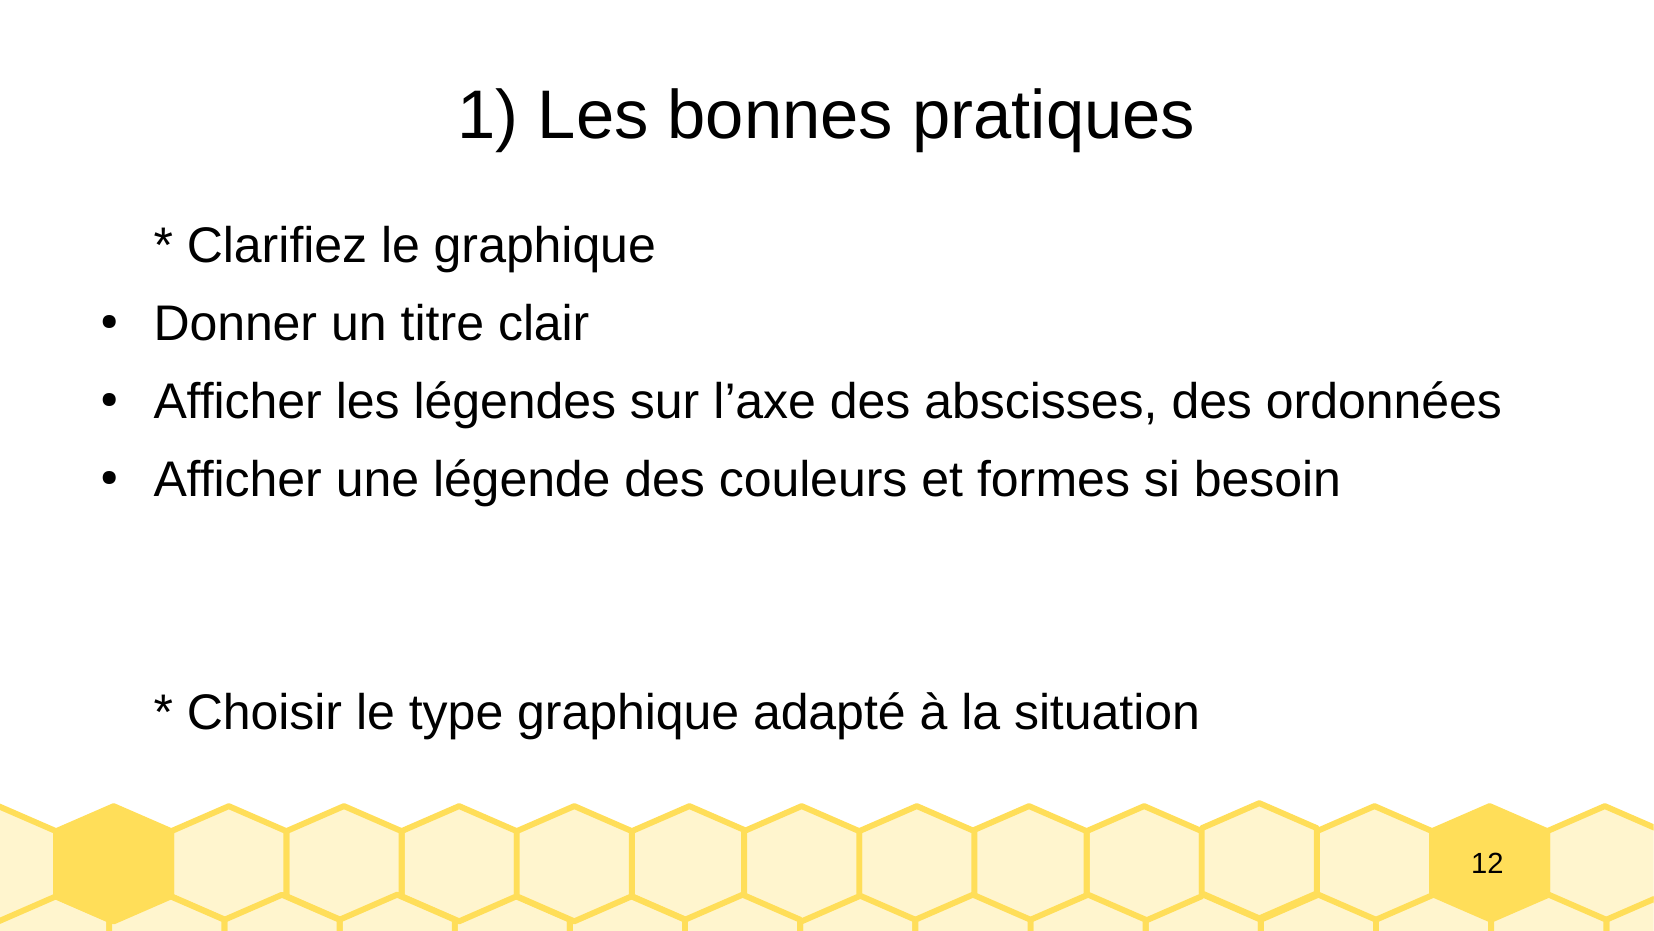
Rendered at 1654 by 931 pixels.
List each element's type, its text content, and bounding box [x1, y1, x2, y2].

list * Clarifiez le graphique Donner un titre clair Afficher les légendes sur l’axe des abscisses, des ordonnées Afficher une légende des couleurs et formes si besoin * Choisir le type graphique adapté à la situation [82, 217, 1571, 758]
title 1) Les bonnes pratiques [82, 37, 1571, 193]
